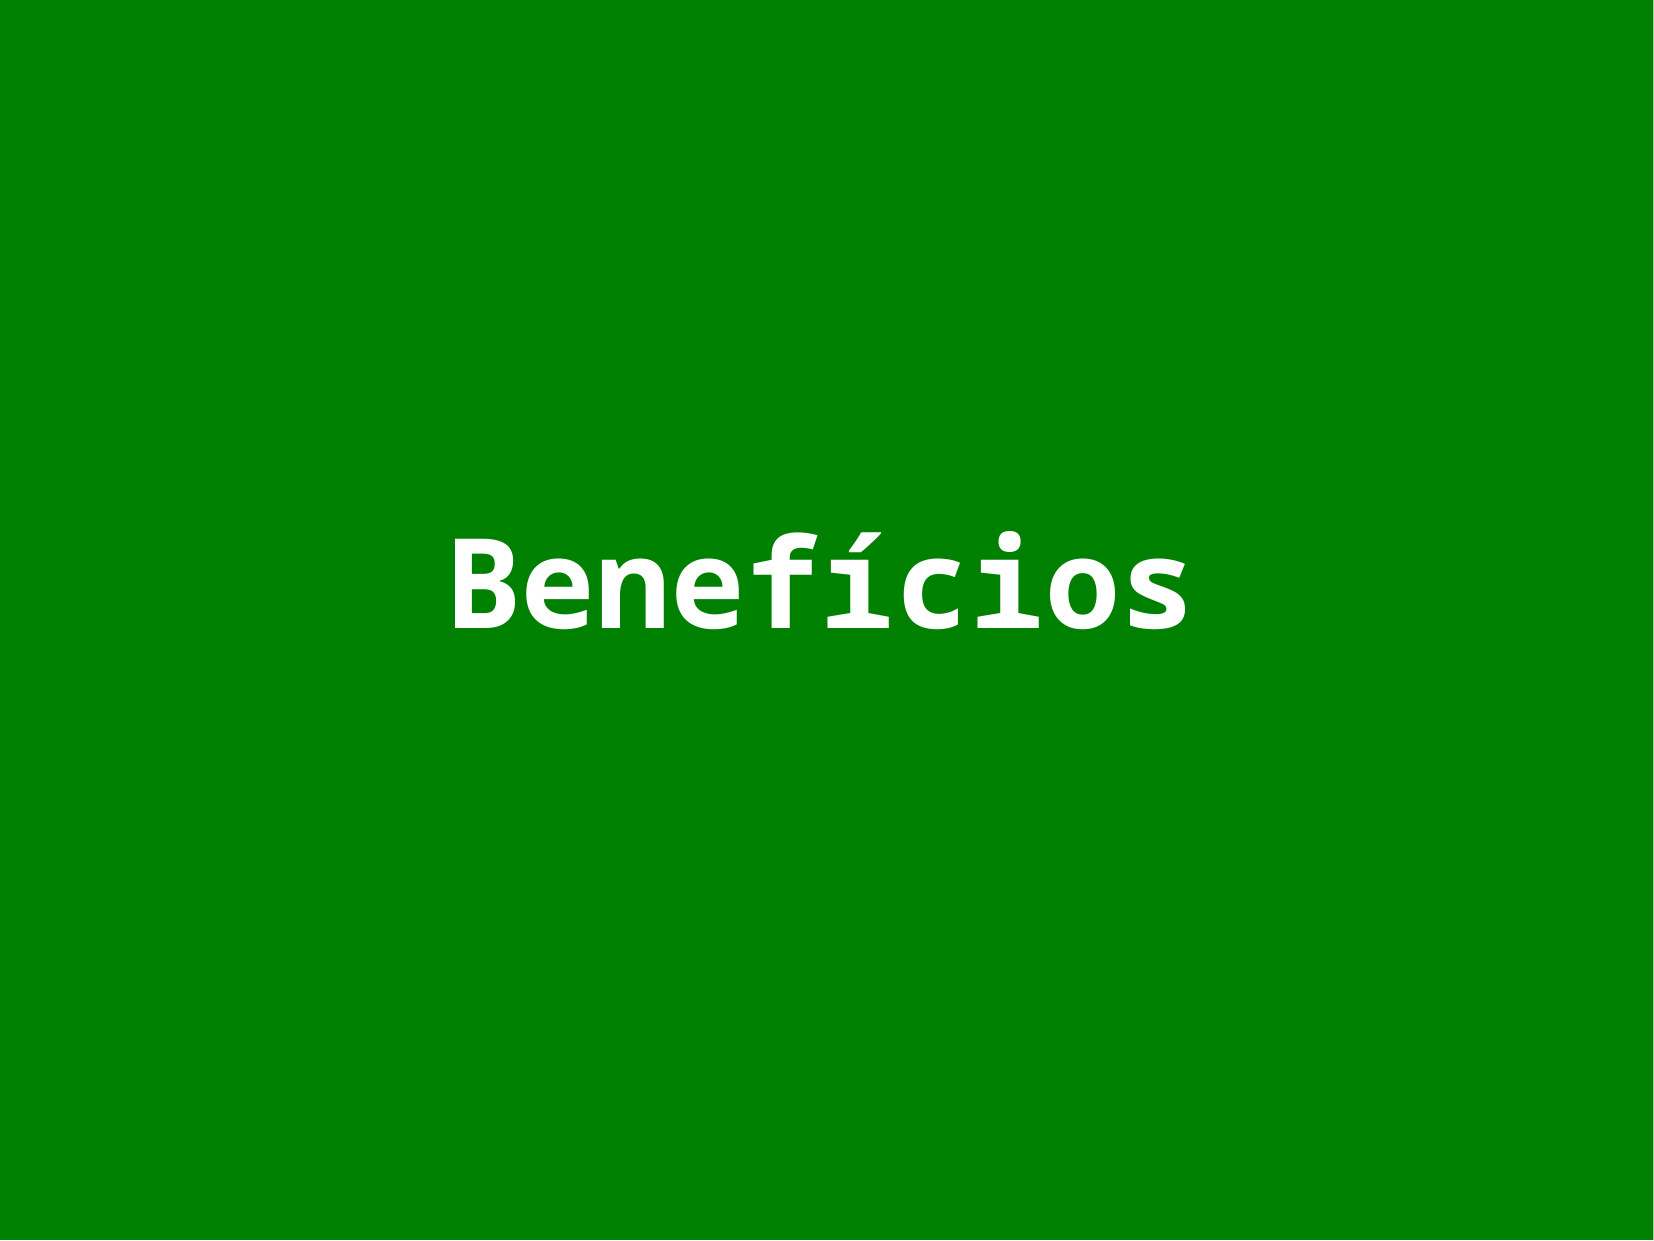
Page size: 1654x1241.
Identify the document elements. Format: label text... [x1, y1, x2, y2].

text_box Benefícios [430, 487, 1331, 651]
